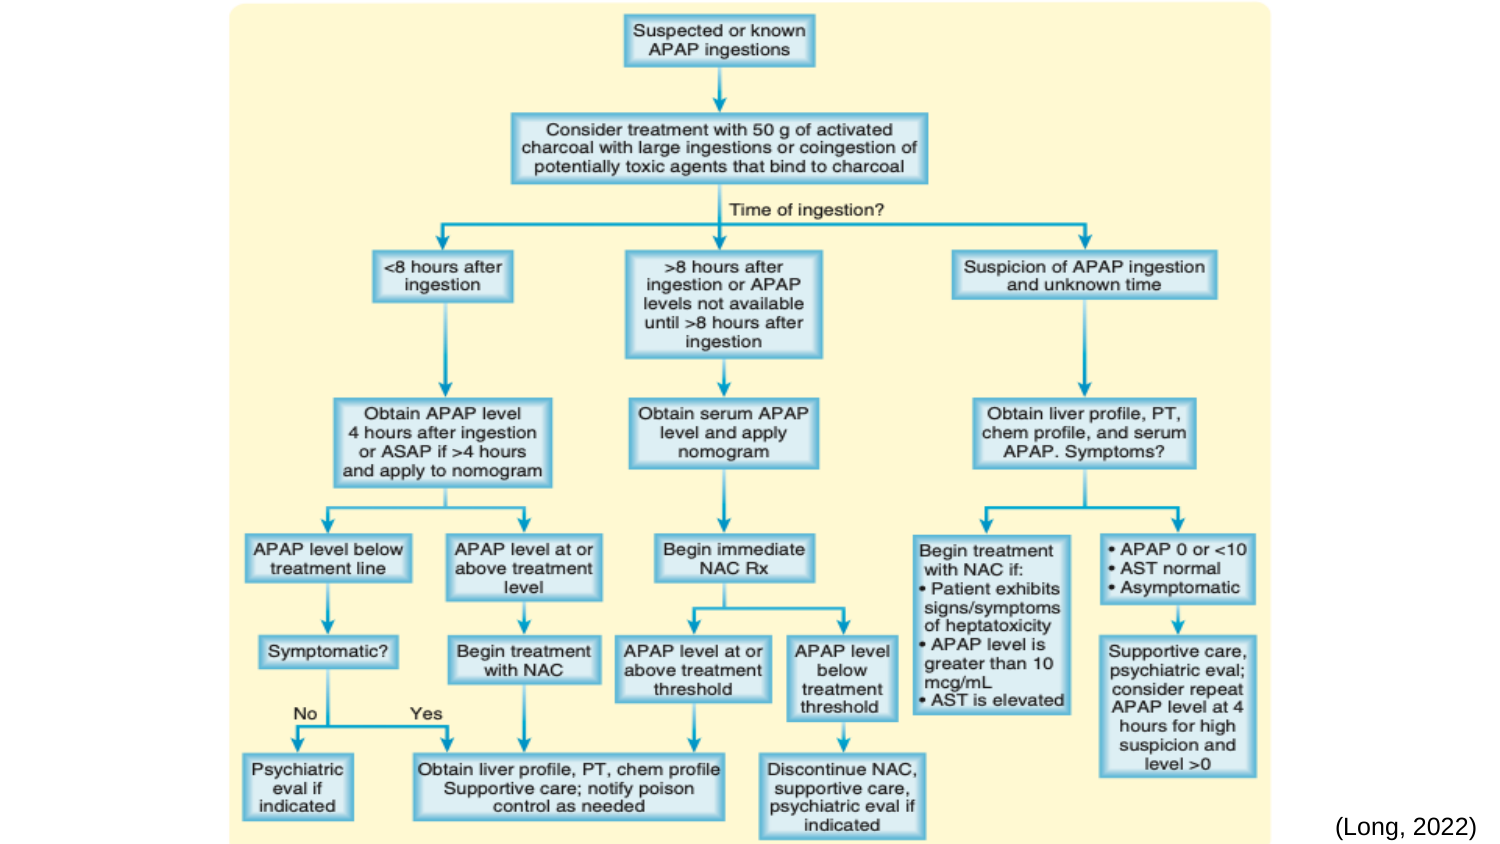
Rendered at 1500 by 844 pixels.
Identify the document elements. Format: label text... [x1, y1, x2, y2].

text_box (Long, 2022) [1320, 803, 1500, 844]
picture [214, 0, 1286, 844]
